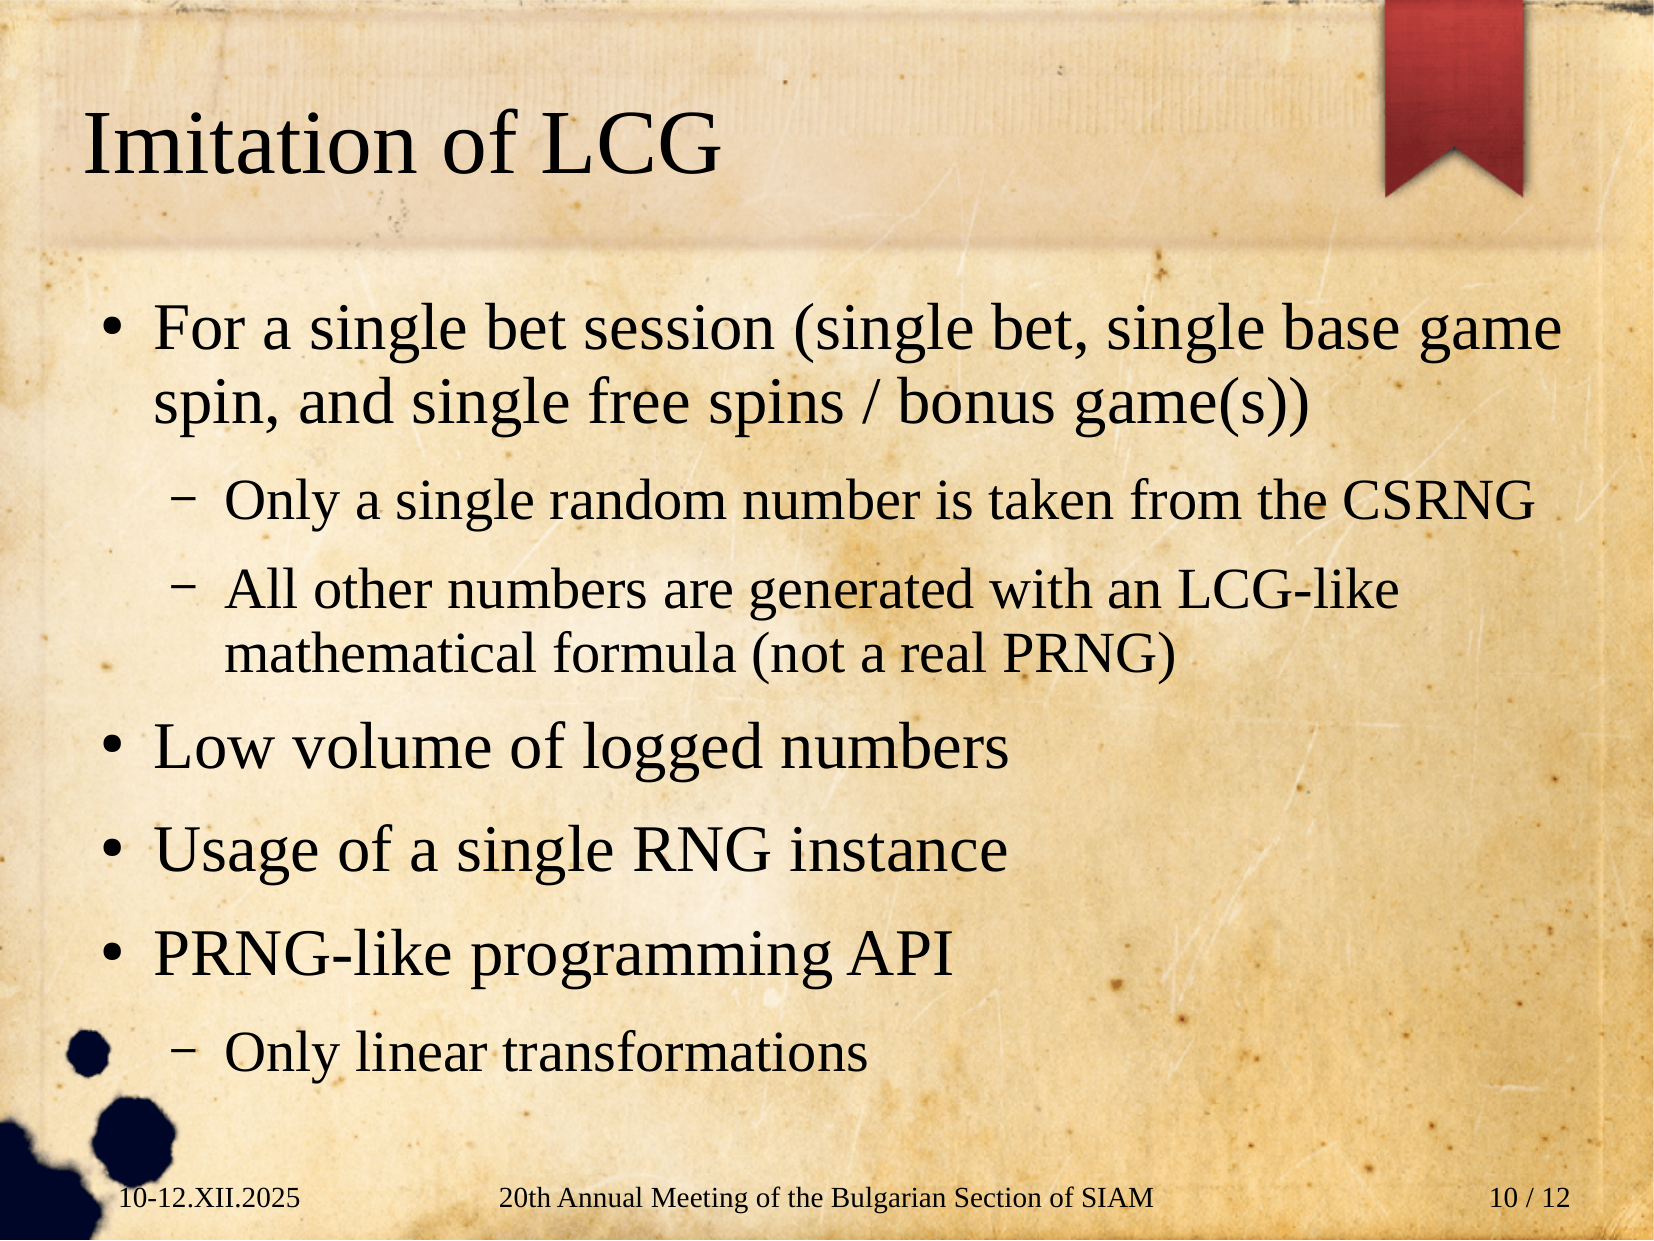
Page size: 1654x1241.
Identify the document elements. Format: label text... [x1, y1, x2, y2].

list For a single bet session (single bet, single base game spin, and single free spins / bonus game(s)) Only a single random number is taken from the CSRNG All other numbers are generated with an LCG-like mathematical formula (not a real PRNG) Low volume of logged numbers Usage of a single RNG instance PRNG-like programming API Only linear transformations [82, 290, 1571, 1152]
title Imitation of LCG [82, 49, 1347, 237]
picture [0, 0, 1654, 1240]
